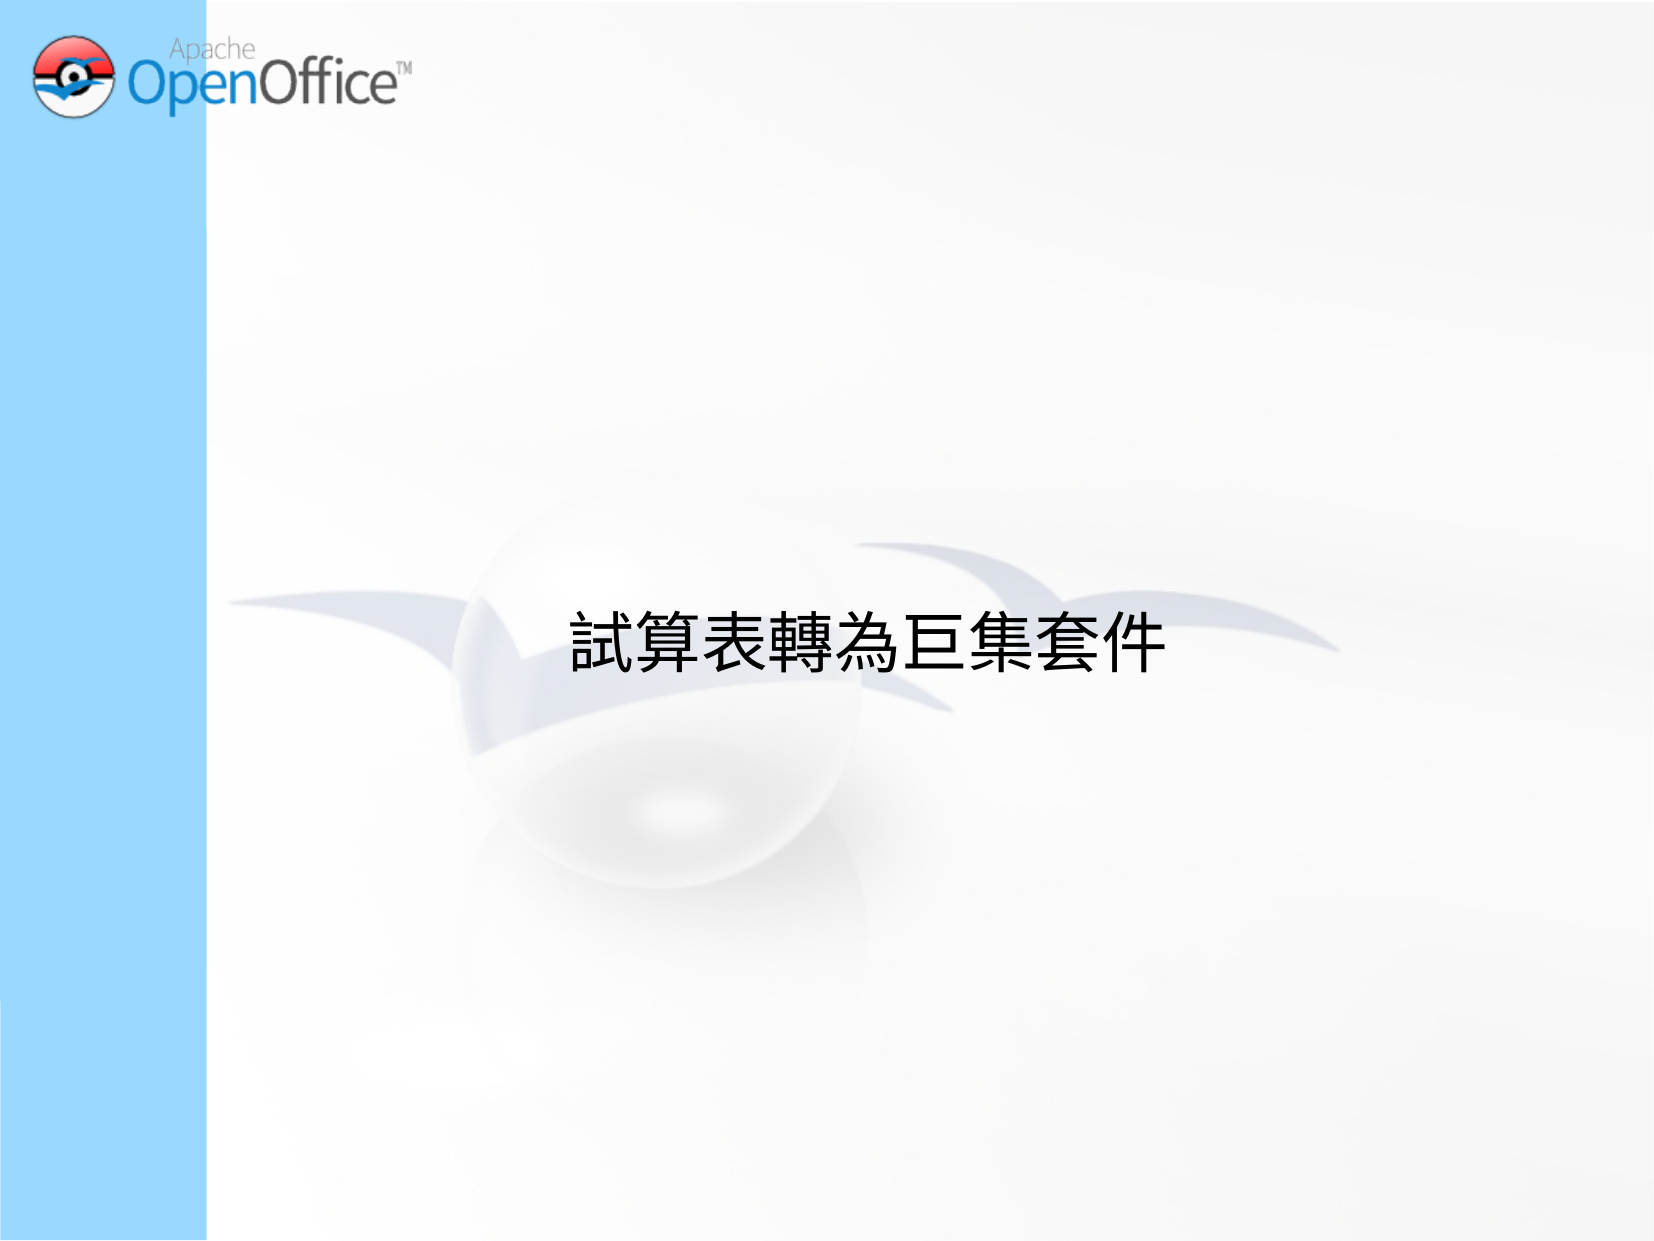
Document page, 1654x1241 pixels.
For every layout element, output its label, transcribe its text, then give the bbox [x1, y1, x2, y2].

subtitle 試算表轉為巨集套件 [165, 108, 1571, 1168]
picture [31, 2, 1654, 1241]
